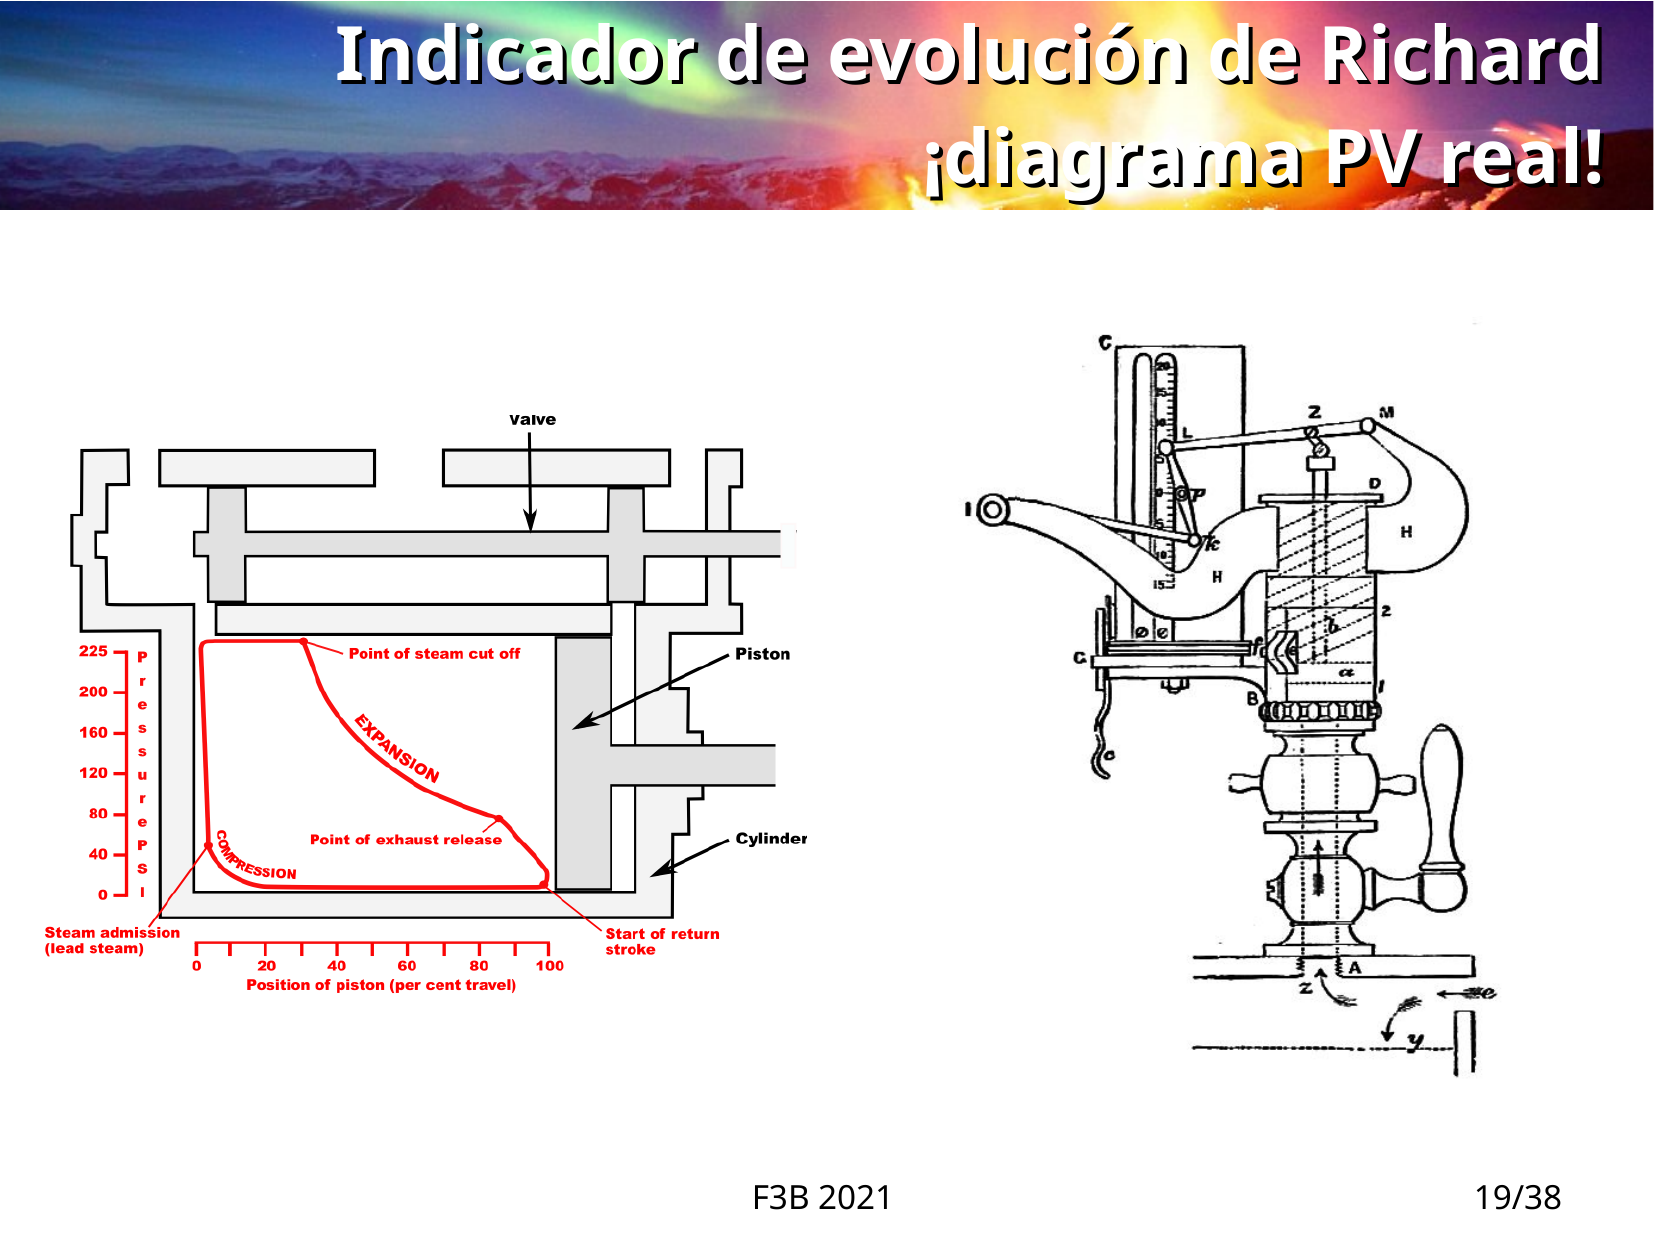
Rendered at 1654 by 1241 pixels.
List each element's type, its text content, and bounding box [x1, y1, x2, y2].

title Indicador de evolución de Richard ¡diagrama PV real! [45, 11, 1606, 195]
picture [0, 1, 1654, 210]
picture [45, 415, 807, 994]
picture [844, 316, 1606, 1094]
